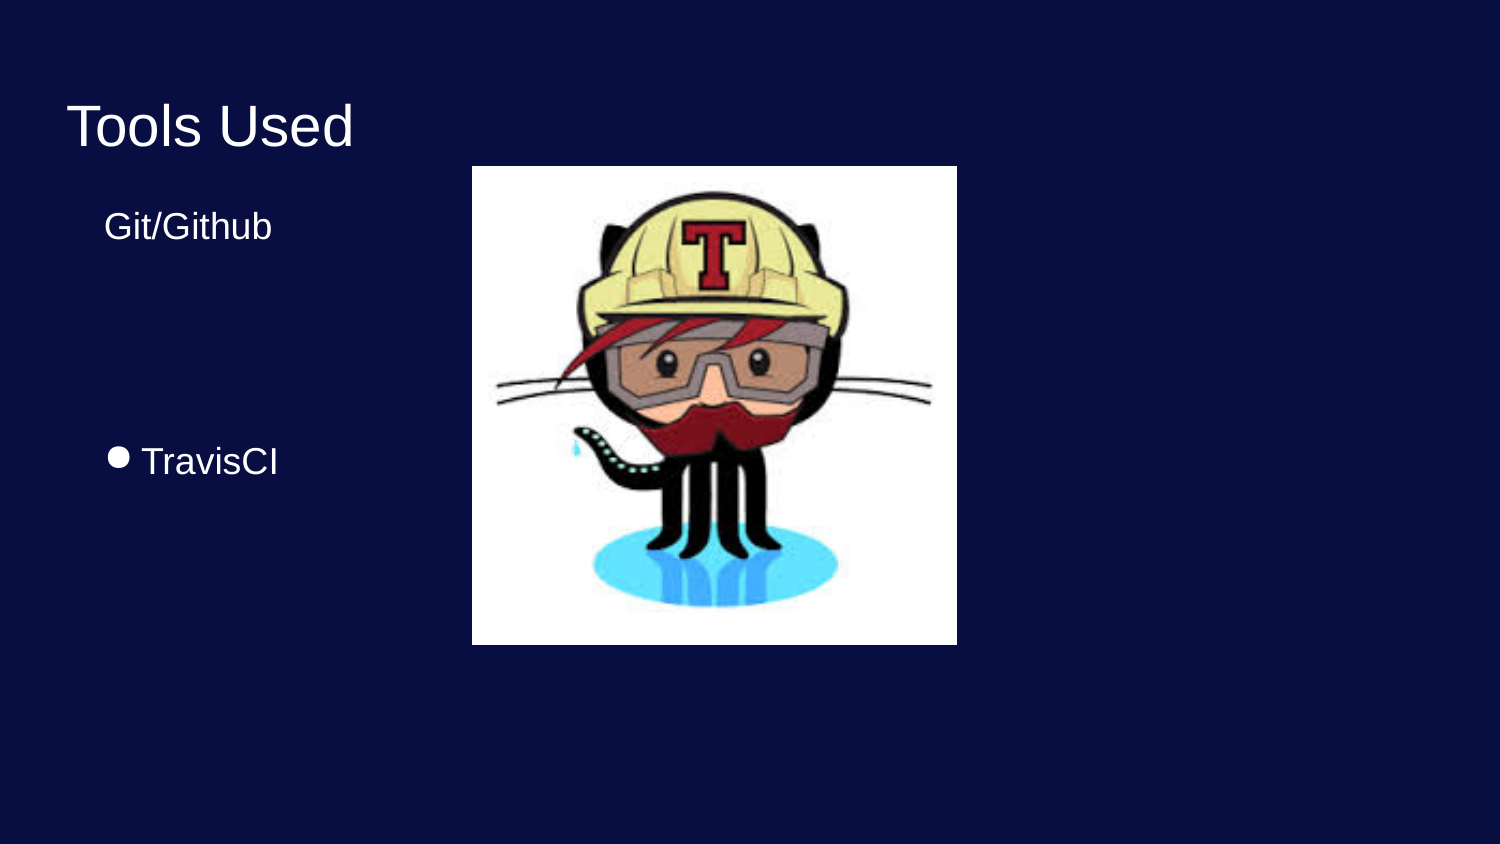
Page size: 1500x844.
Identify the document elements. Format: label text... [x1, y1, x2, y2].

picture [472, 166, 957, 645]
title Tools Used [51, 72, 1449, 167]
list Git/Github TravisCI [51, 187, 1449, 748]
